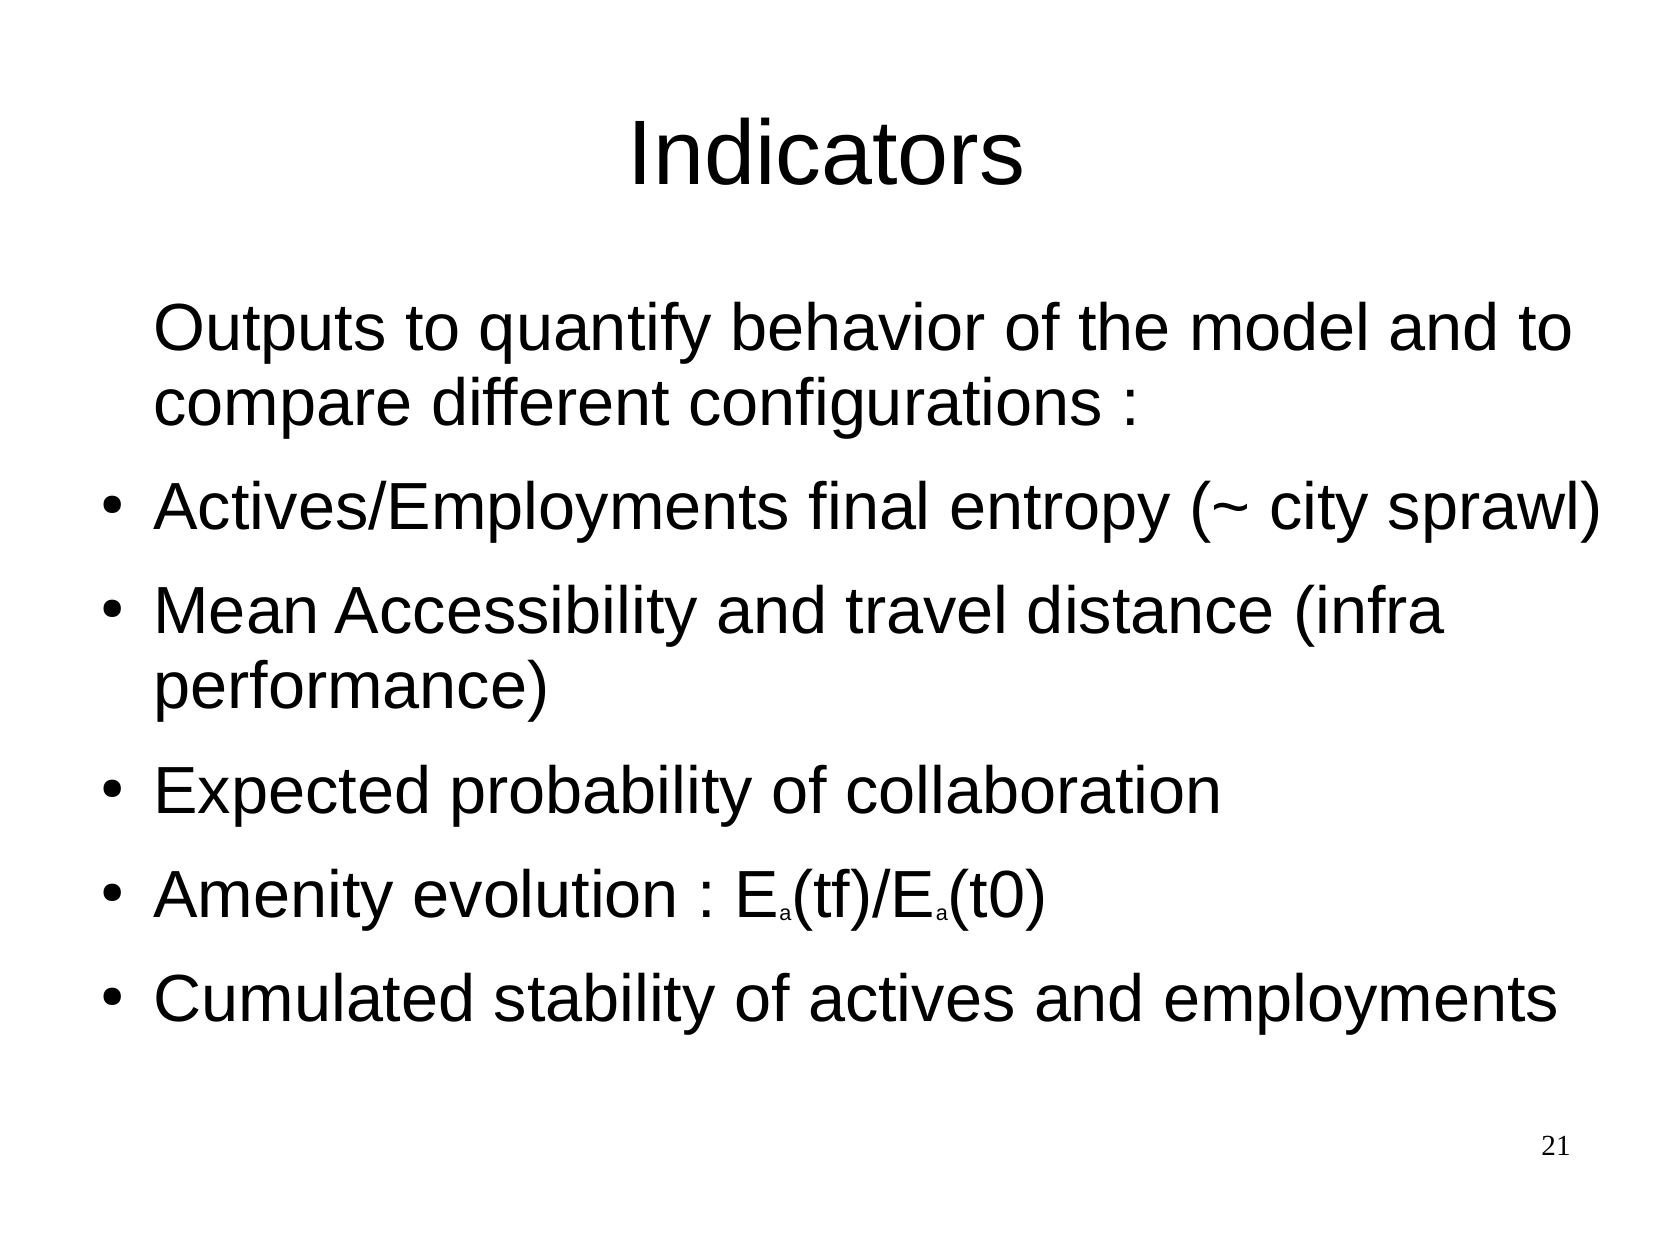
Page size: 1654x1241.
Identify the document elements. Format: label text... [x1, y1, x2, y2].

list Outputs to quantify behavior of the model and to compare different configurations : Actives/Employments final entropy (~ city sprawl) Mean Accessibility and travel distance (infra performance) Expected probability of collaboration Amenity evolution : Ea(tf)/Ea(t0) Cumulated stability of actives and employments [82, 290, 1607, 1123]
title Indicators [82, 49, 1571, 257]
